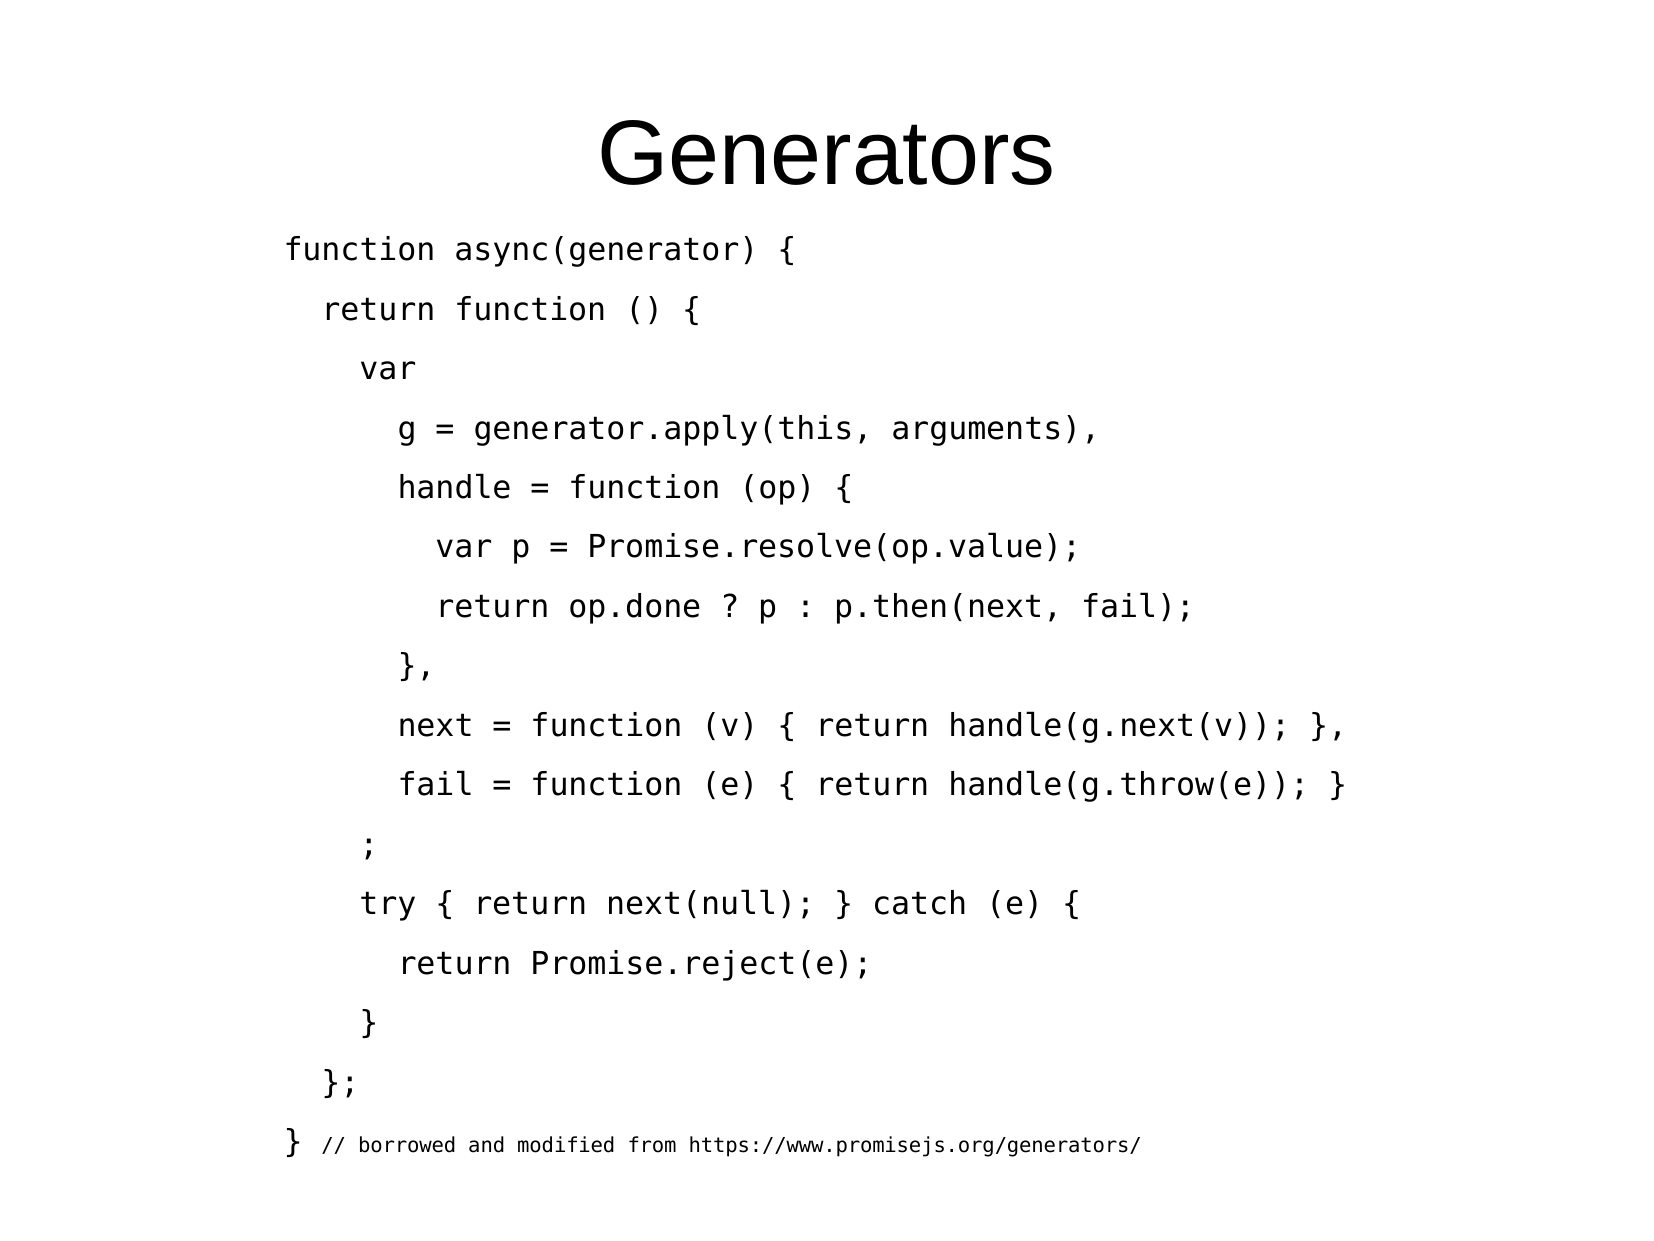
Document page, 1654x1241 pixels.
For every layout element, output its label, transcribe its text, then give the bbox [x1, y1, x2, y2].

list function async(generator) { return function () { var g = generator.apply(this, arguments), handle = function (op) { var p = Promise.resolve(op.value); return op.done ? p : p.then(next, fail); }, next = function (v) { return handle(g.next(v)); }, fail = function (e) { return handle(g.throw(e)); } ; try { return next(null); } catch (e) { return Promise.reject(e); } }; } // borrowed and modified from https://www.promisejs.org/generators/ [283, 231, 1514, 1171]
title Generators [82, 49, 1571, 257]
